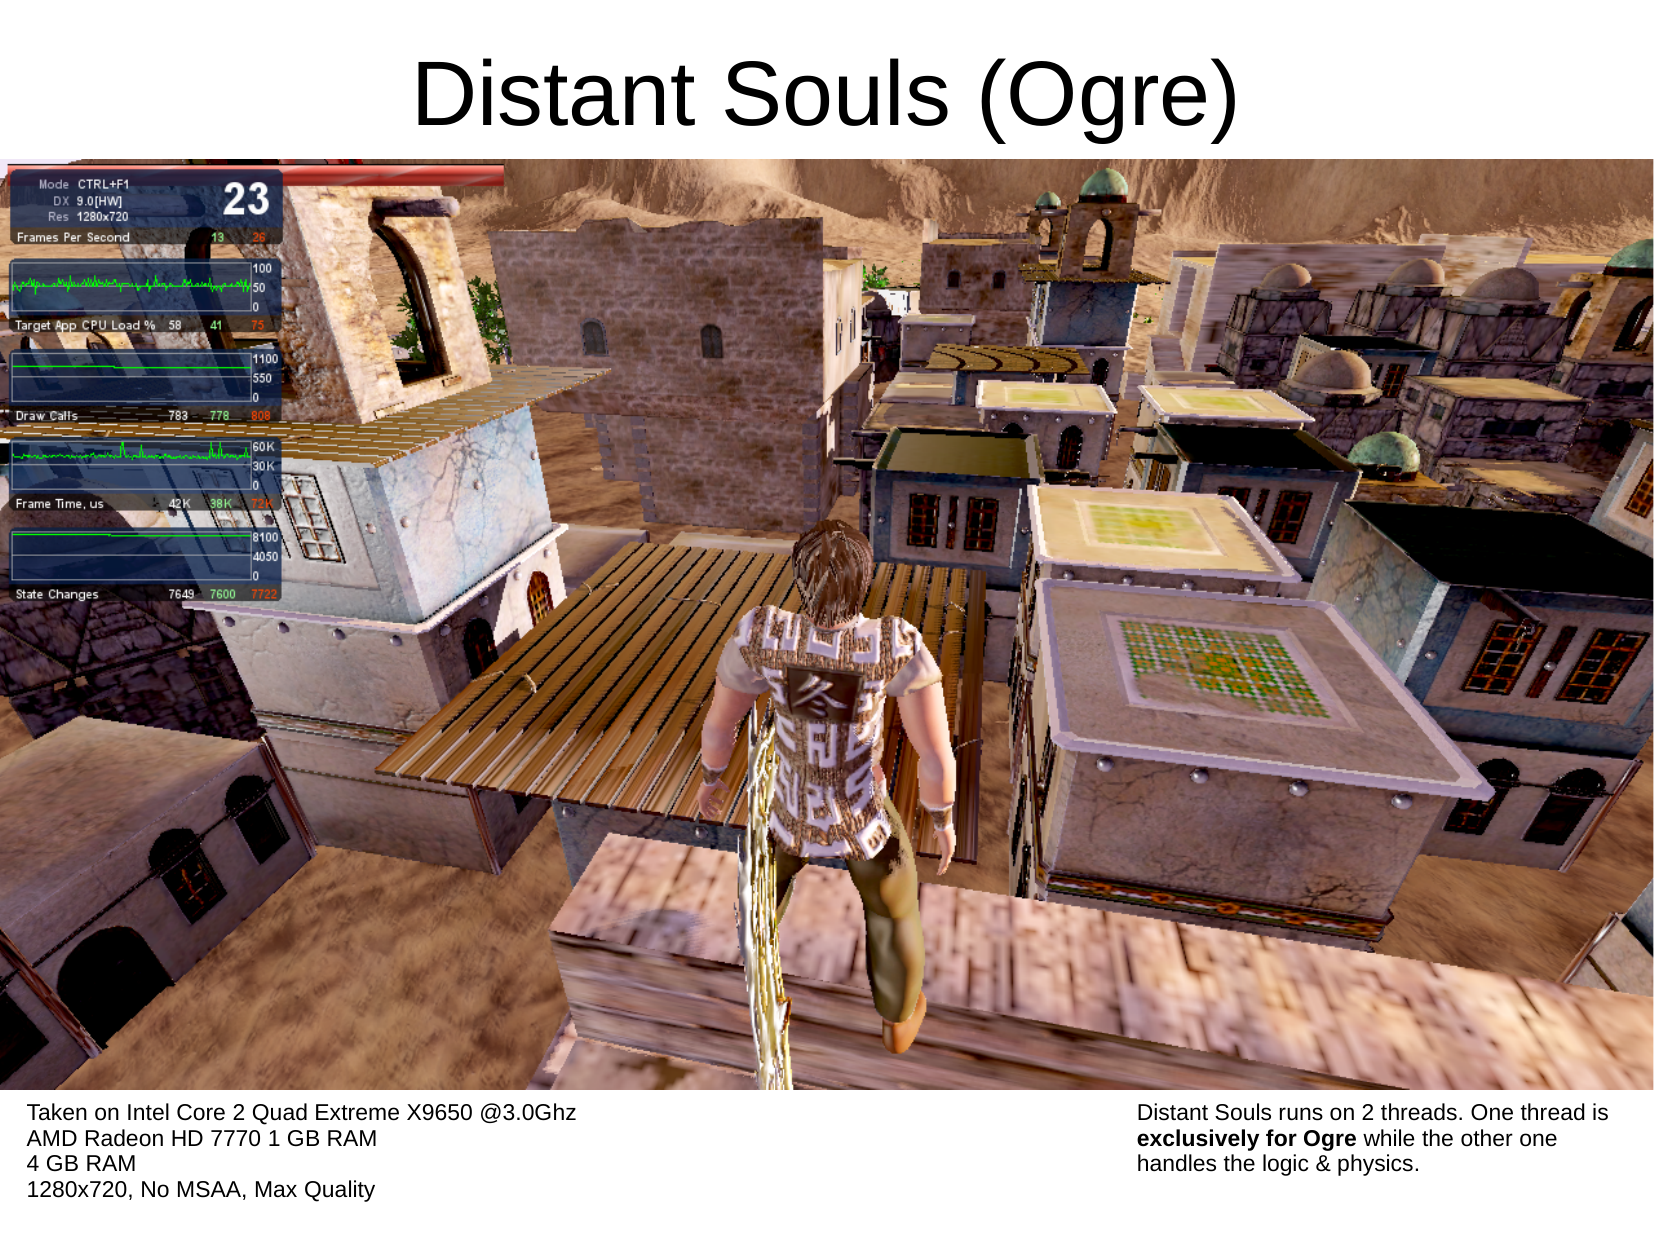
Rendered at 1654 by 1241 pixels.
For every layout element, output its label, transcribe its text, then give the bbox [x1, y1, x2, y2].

title Distant Souls (Ogre) [82, 0, 1571, 159]
text_box Taken on Intel Core 2 Quad Extreme X9650 @3.0Ghz AMD Radeon HD 7770 1 GB RAM 4 GB RAM 1280x720, No MSAA, Max Quality [11, 1092, 603, 1211]
text_box Distant Souls runs on 2 threads. One thread is exclusively for Ogre while the other one handles the logic & physics. [1122, 1092, 1625, 1186]
picture [0, 159, 1654, 1090]
